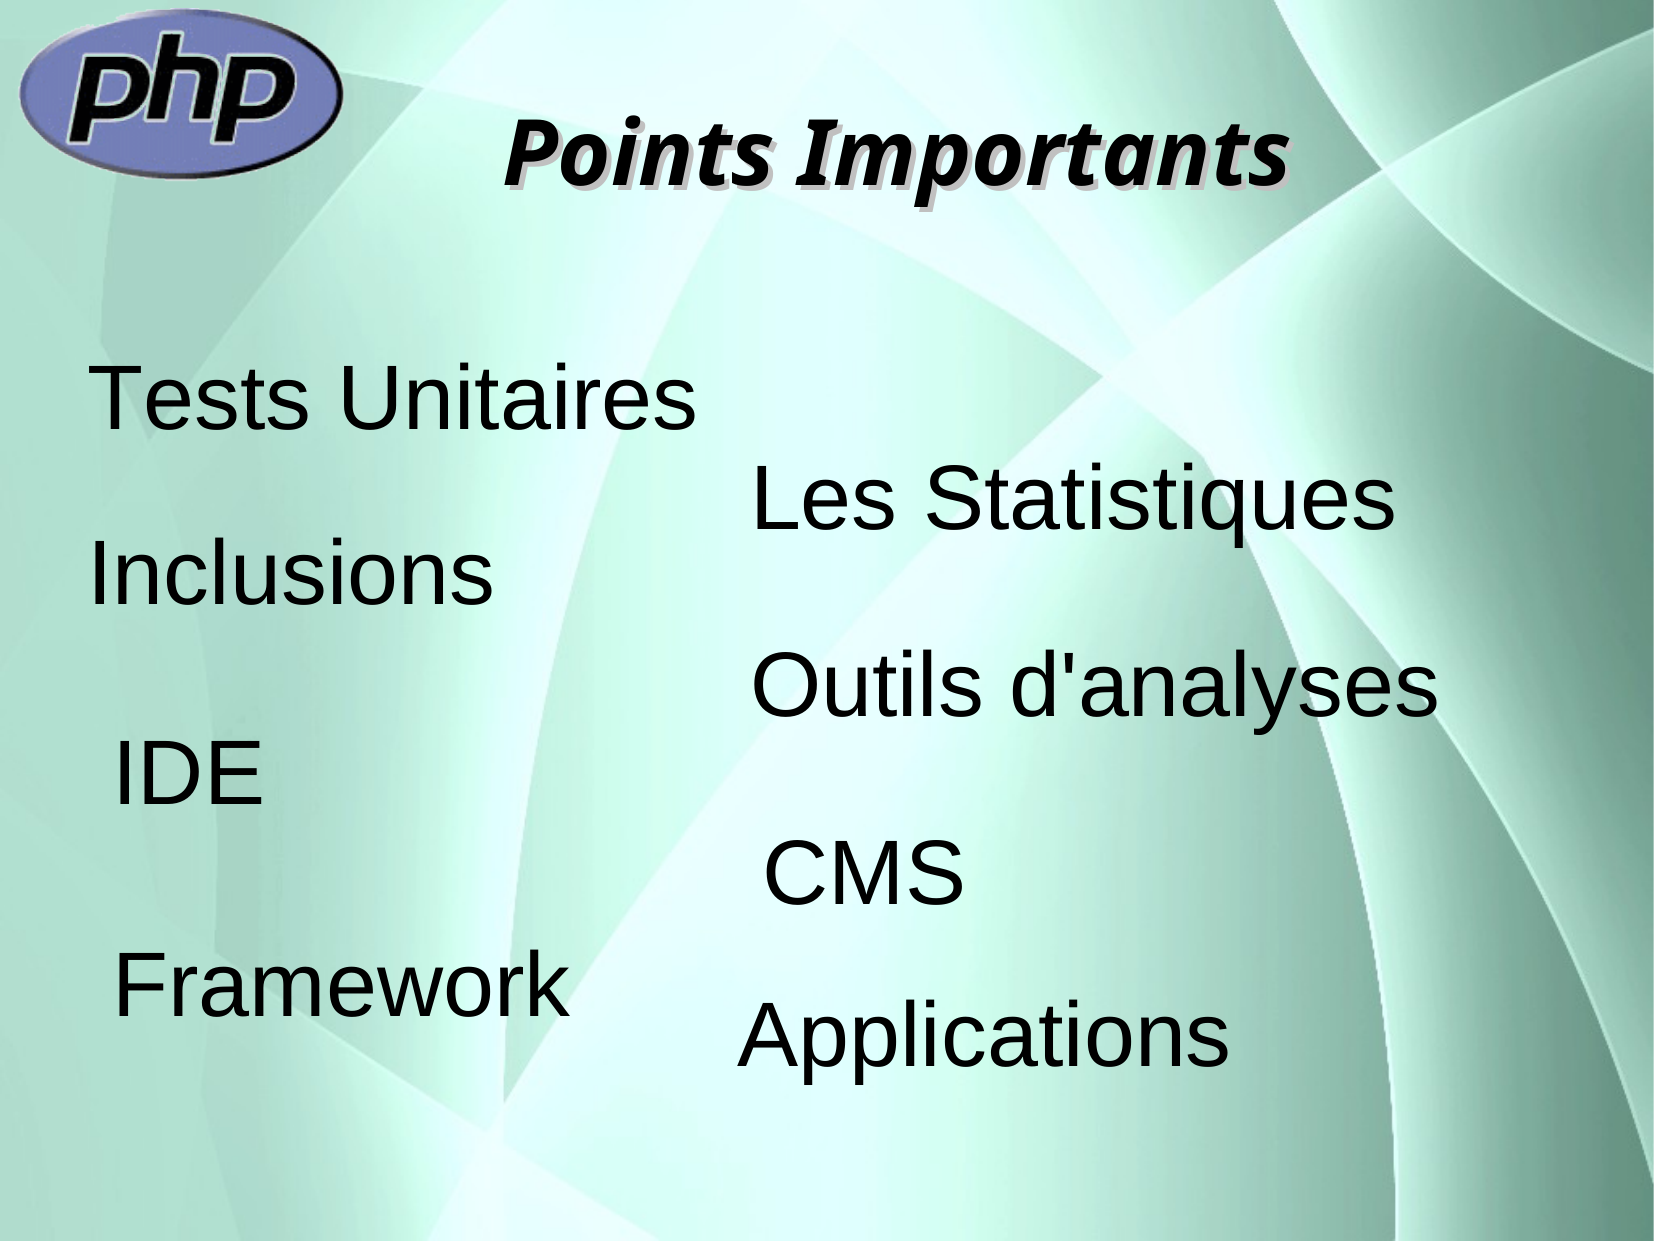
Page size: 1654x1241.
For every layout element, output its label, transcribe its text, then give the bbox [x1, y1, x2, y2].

text_box IDE [112, 712, 413, 843]
text_box Applications [737, 975, 1550, 1105]
title Points Importants [82, 49, 1571, 257]
text_box Outils d'analyses [750, 624, 1563, 755]
text_box Tests Unitaires [87, 337, 901, 468]
text_box Framework [112, 924, 775, 1055]
text_box Inclusions [87, 512, 700, 643]
text_box Les Statistiques [750, 437, 1563, 568]
text_box CMS [762, 812, 1063, 943]
picture [0, 0, 1654, 1241]
